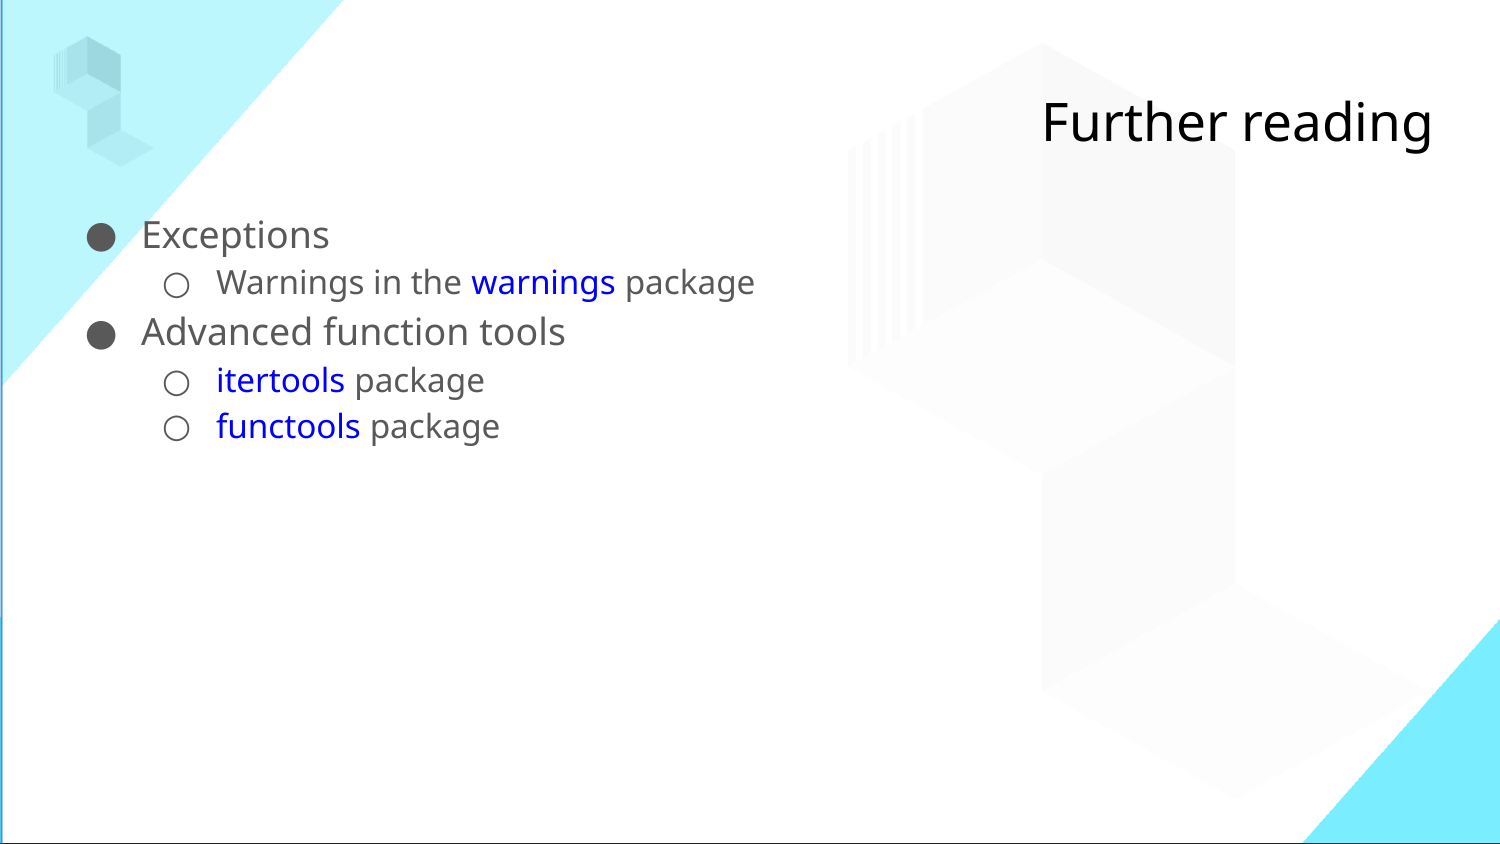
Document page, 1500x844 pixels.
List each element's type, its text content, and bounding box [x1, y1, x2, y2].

title Further reading [51, 72, 1449, 167]
picture [0, 0, 1500, 844]
list Exceptions Warnings in the warnings package Advanced function tools itertools package functools package [51, 189, 1449, 750]
